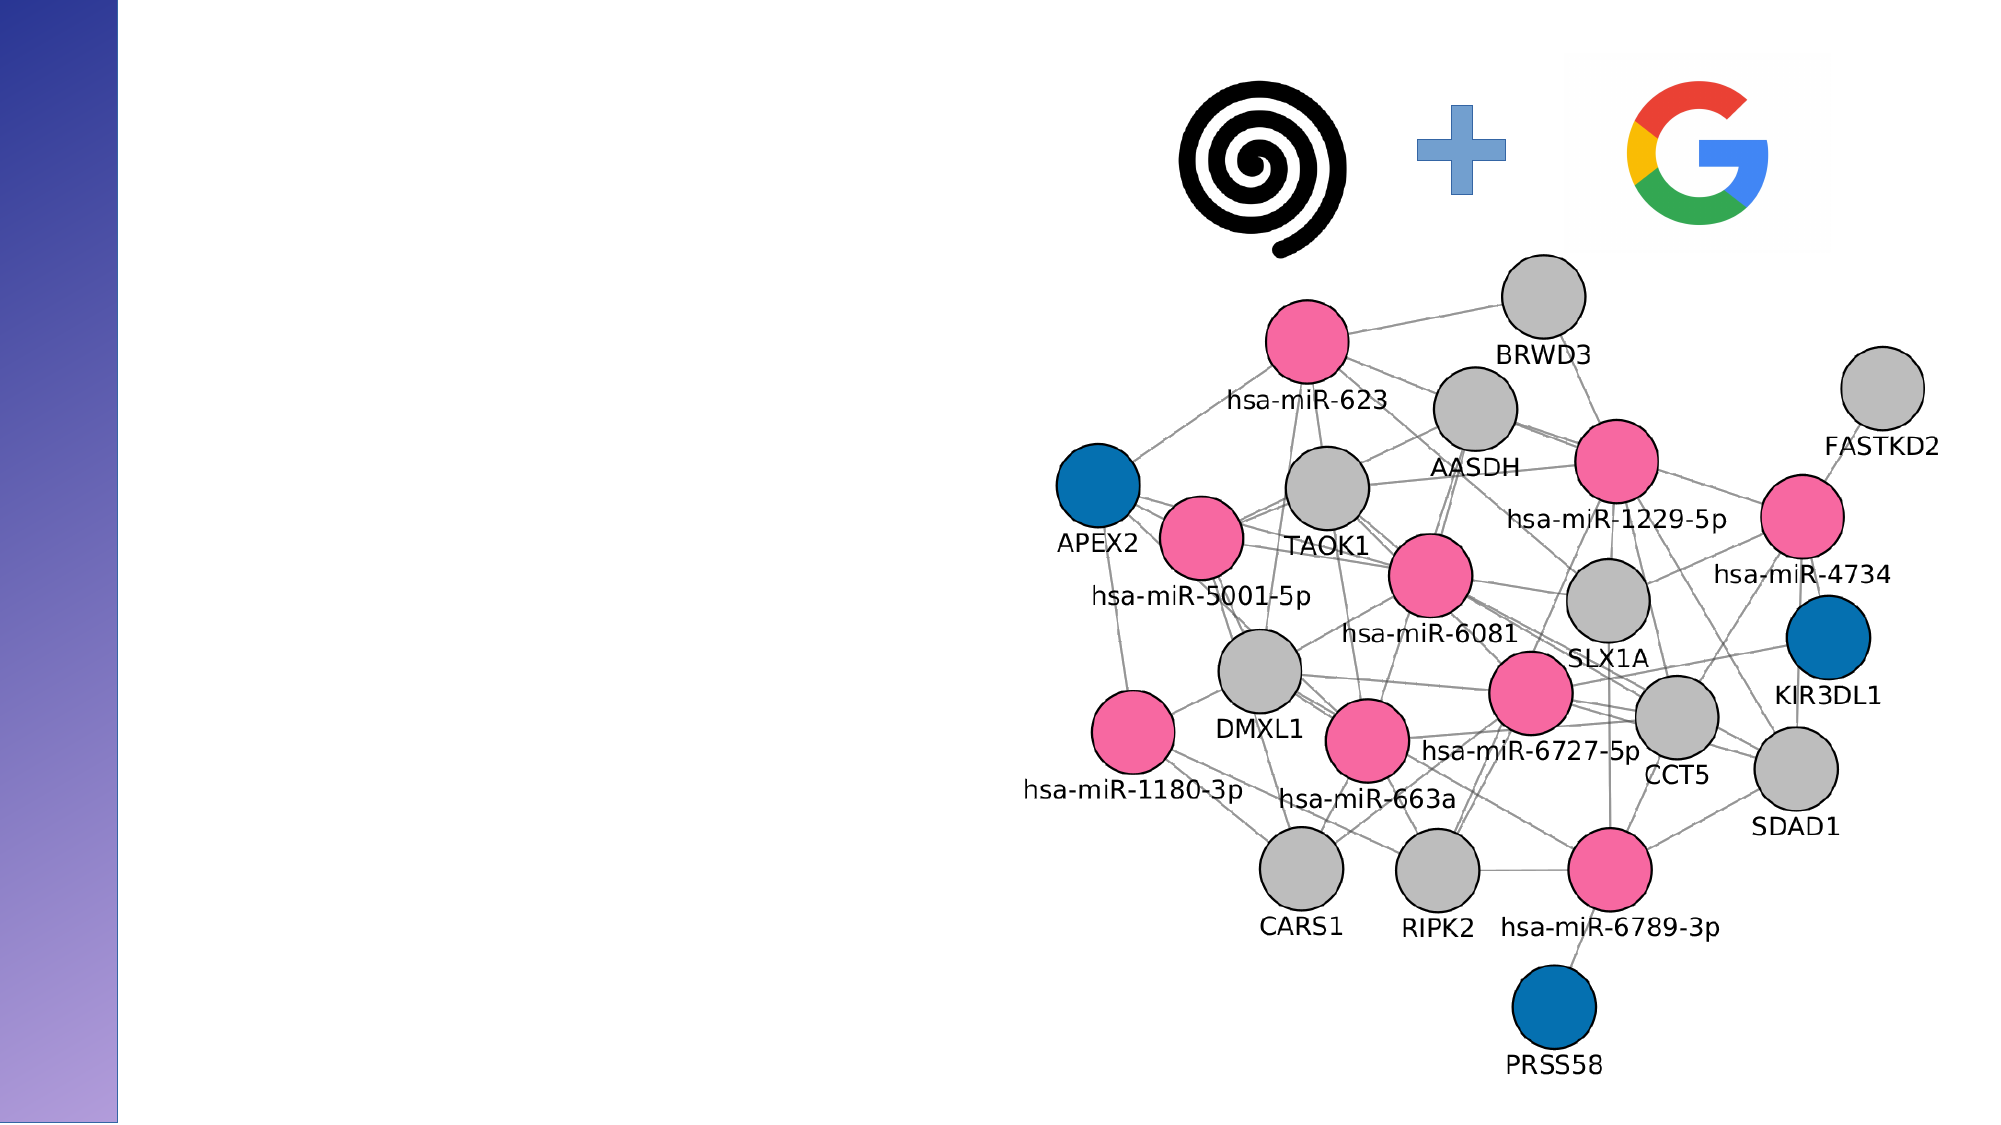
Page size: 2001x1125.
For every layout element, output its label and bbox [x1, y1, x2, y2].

picture [974, 53, 1979, 1087]
text_box [1417, 105, 1506, 195]
text_box [0, 0, 118, 1123]
